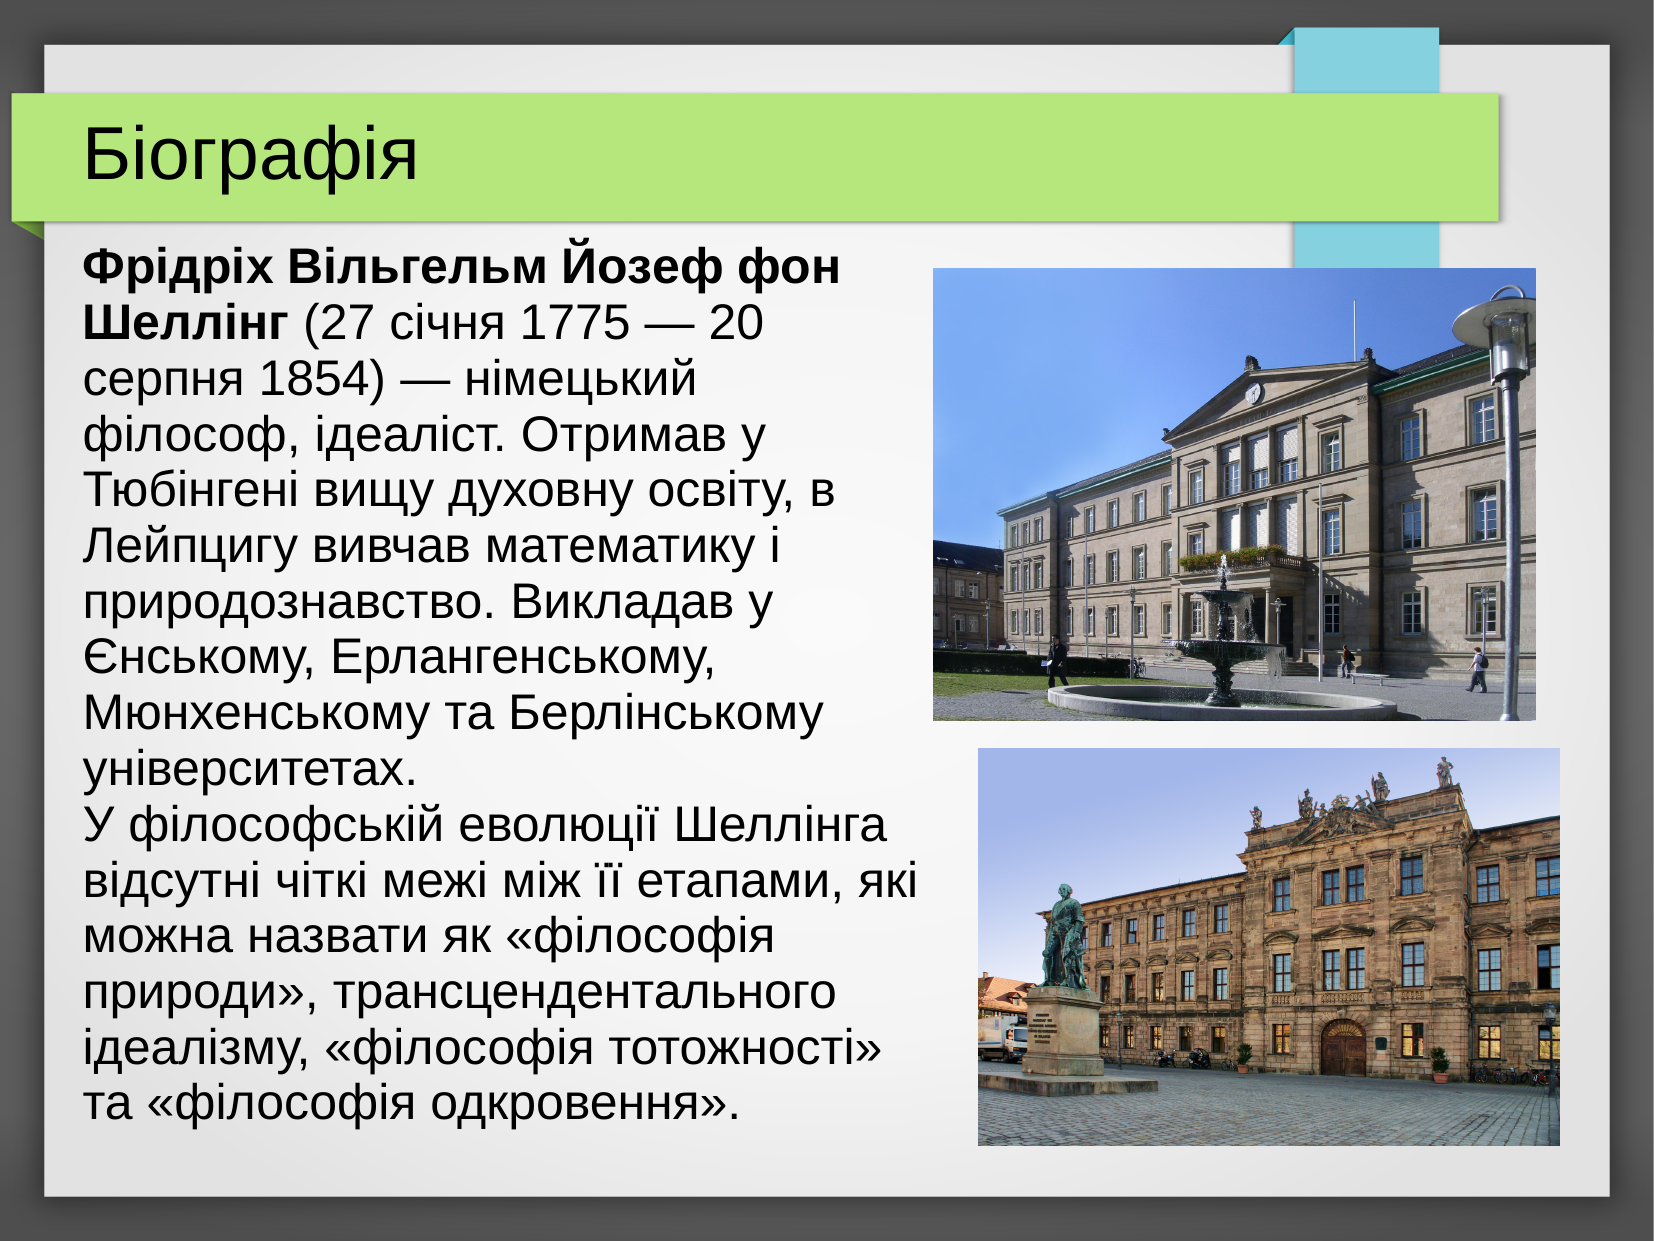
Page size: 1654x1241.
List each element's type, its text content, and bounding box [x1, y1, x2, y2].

subtitle Фрідріх Вільгельм Йозеф фон Шеллінг (27 січня 1775 — 20 серпня 1854) — німецький філософ, ідеаліст. Отримав у Тюбінгені вищу духовну освіту, в Лейпцигу вивчав математику і природознавство. Викладав у Єнському, Ерлангенському, Мюнхенському та Берлінському університетах. У філософській еволюції Шеллінга відсутні чіткі межі між її етапами, які можна назвати як «філософія природи», трансцендентального ідеалізму, «філософія тотожності» та «філософія одкровення». [82, 234, 922, 1135]
picture [0, 0, 1654, 1241]
title Біографія [82, 94, 1264, 213]
